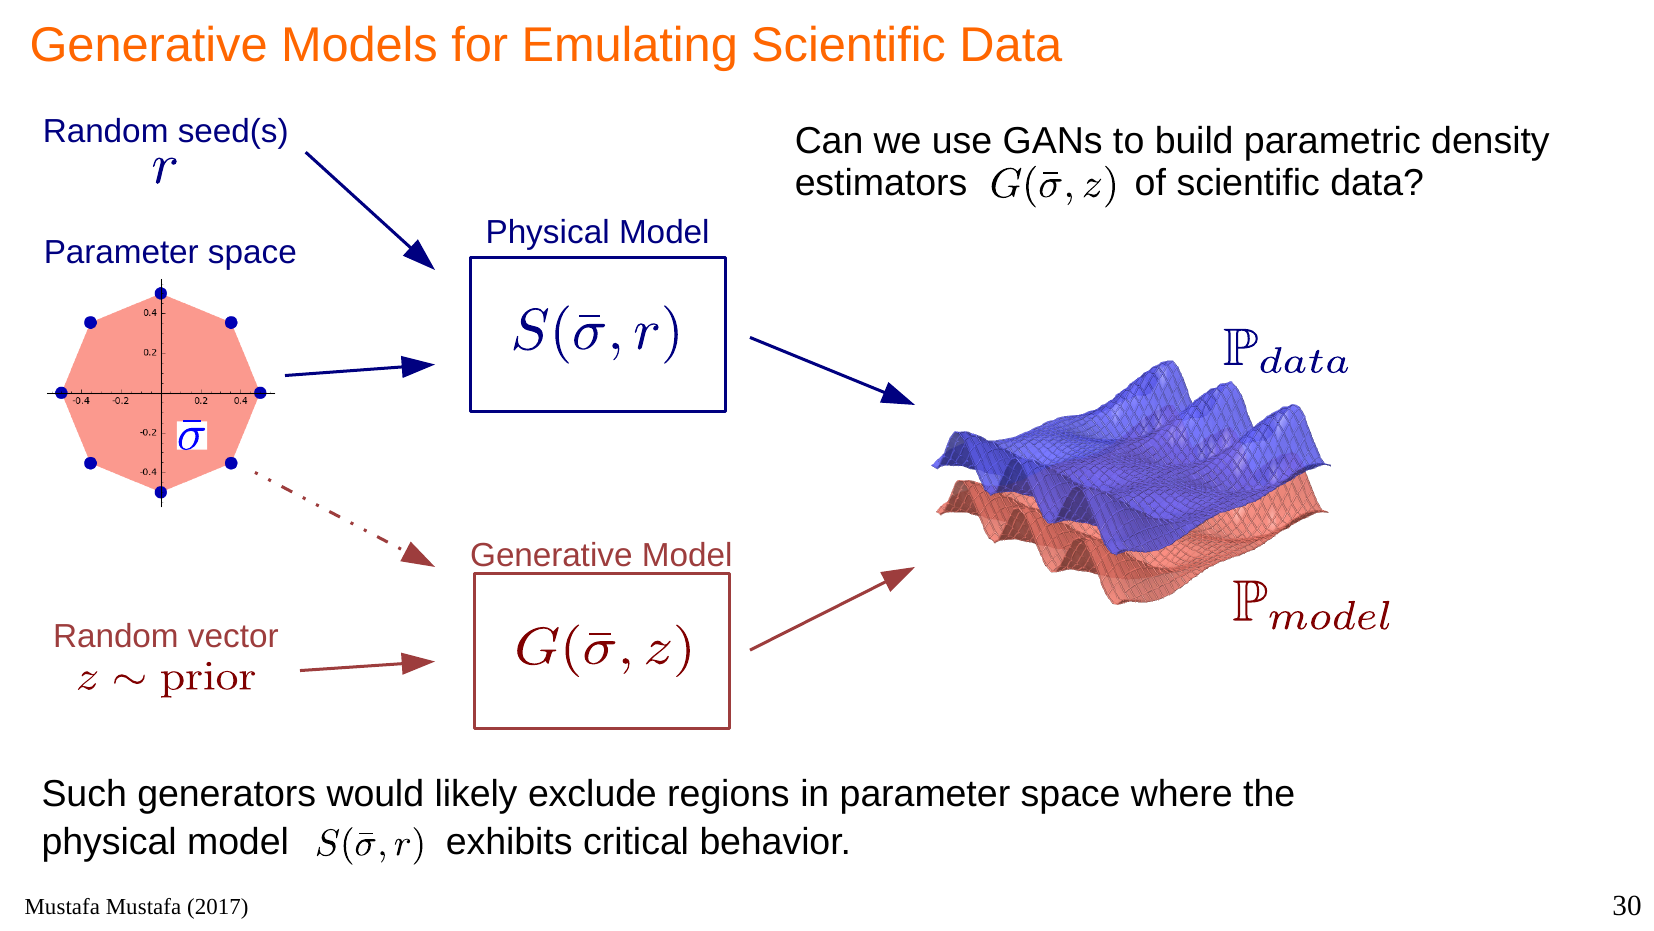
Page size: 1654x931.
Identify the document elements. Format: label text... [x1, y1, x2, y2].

text_box [514, 624, 696, 677]
text_box Random seed(s) [28, 105, 304, 158]
text_box Generative Model [455, 528, 748, 581]
picture [896, 264, 1364, 686]
title Generative Models for Emulating Scientific Data [29, 15, 1621, 74]
text_box [75, 661, 257, 698]
text_box [176, 420, 208, 451]
text_box Parameter space [28, 226, 327, 279]
text_box [1222, 328, 1351, 374]
text_box [315, 827, 427, 865]
text_box [1232, 580, 1393, 630]
text_box [989, 165, 1119, 208]
text_box [510, 305, 684, 364]
text_box [151, 157, 180, 184]
picture [40, 279, 281, 513]
text_box Such generators would likely exclude regions in parameter space where the physical model exhibits critical behavior. [26, 765, 1591, 870]
text_box Physical Model [470, 206, 726, 256]
text_box Random vector [38, 610, 294, 663]
text_box Can we use GANs to build parametric density estimators of scientific data? [780, 111, 1576, 217]
